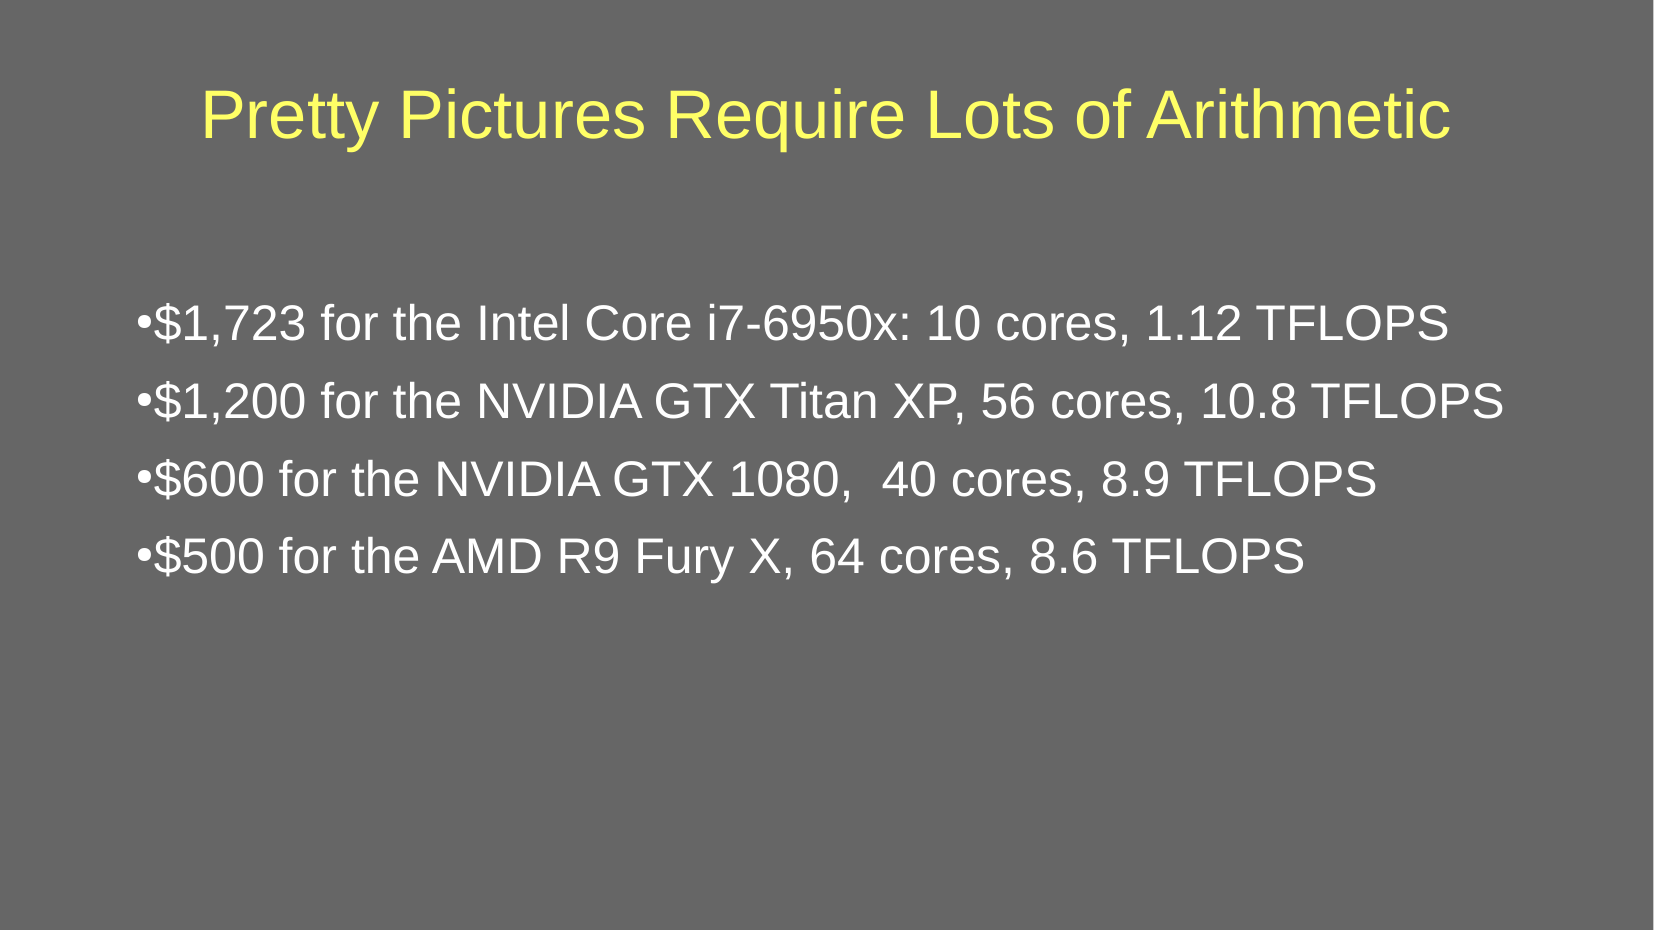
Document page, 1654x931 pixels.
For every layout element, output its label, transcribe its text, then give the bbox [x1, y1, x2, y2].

list $1,723 for the Intel Core i7-6950x: 10 cores, 1.12 TFLOPS $1,200 for the NVIDIA GTX Titan XP, 56 cores, 10.8 TFLOPS $600 for the NVIDIA GTX 1080, 40 cores, 8.9 TFLOPS $500 for the AMD R9 Fury X, 64 cores, 8.6 TFLOPS [117, 217, 1607, 757]
title Pretty Pictures Require Lots of Arithmetic [82, 36, 1571, 193]
